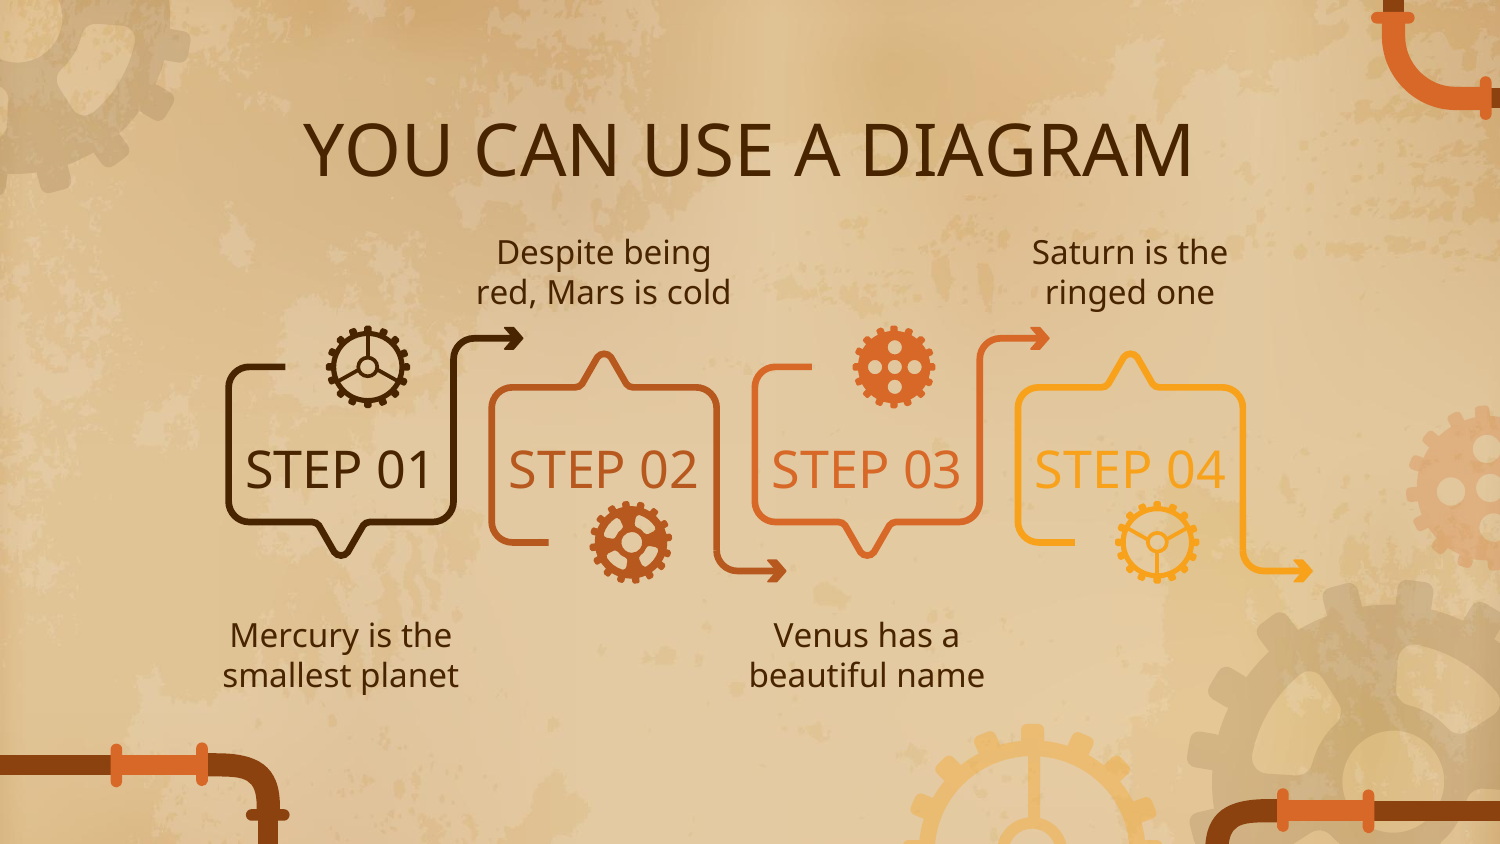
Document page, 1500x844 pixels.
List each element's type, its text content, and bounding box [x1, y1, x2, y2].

text_box [1294, 560, 1313, 582]
title YOU CAN USE A DIAGRAM [116, 88, 1384, 166]
text_box STEP 04 [1017, 421, 1243, 488]
text_box Mercury is the smallest planet [187, 599, 494, 694]
text_box [1030, 327, 1049, 350]
text_box STEP 03 [754, 421, 980, 488]
text_box [325, 325, 411, 409]
text_box [767, 560, 786, 582]
text_box Despite being red, Mars is cold [451, 216, 758, 311]
text_box [1115, 500, 1200, 584]
text_box [504, 327, 523, 350]
text_box [852, 325, 936, 409]
text_box [589, 500, 673, 584]
text_box STEP 02 [491, 421, 717, 488]
text_box Saturn is the ringed one [977, 216, 1284, 311]
text_box STEP 01 [228, 421, 454, 488]
text_box Venus has a beautiful name [714, 599, 1021, 694]
